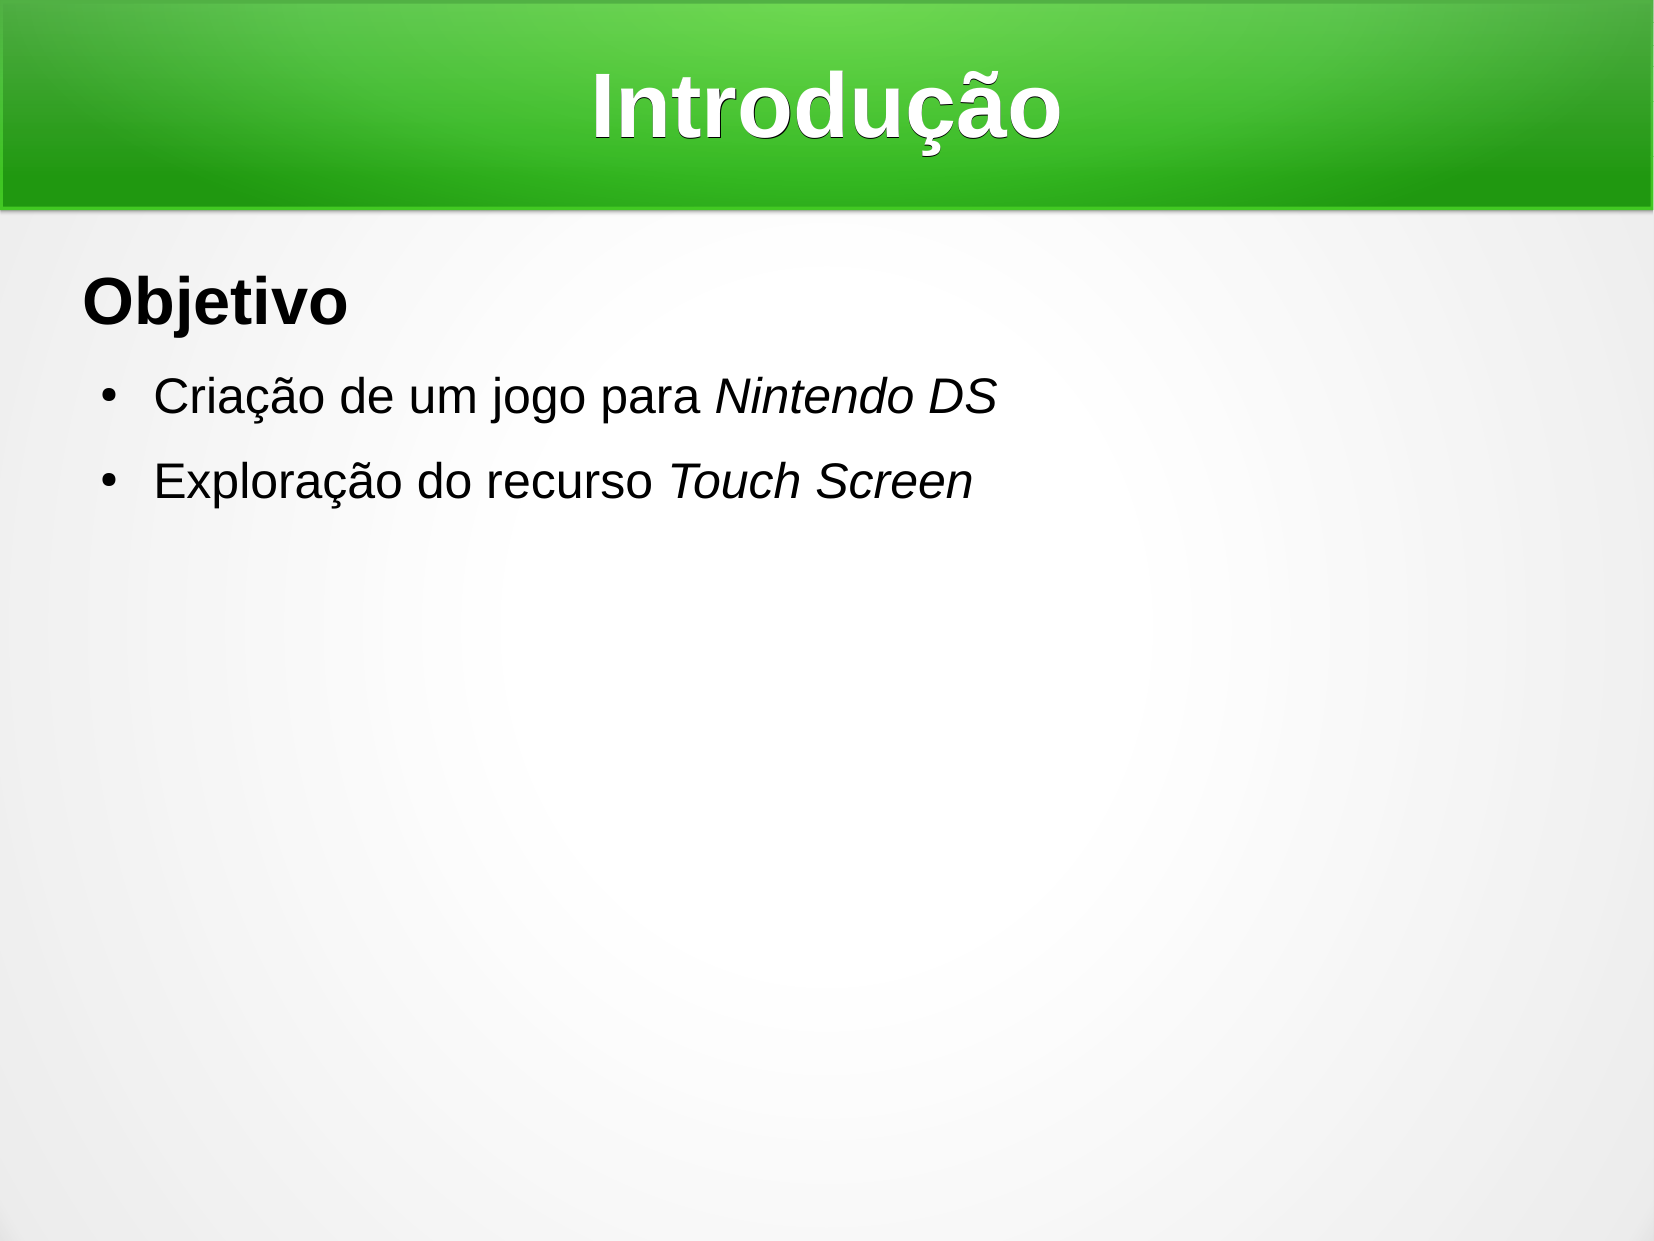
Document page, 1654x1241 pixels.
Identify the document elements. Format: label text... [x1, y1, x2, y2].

list Objetivo Criação de um jogo para Nintendo DS Exploração do recurso Touch Screen [82, 263, 1571, 984]
title Introdução [82, 35, 1571, 178]
